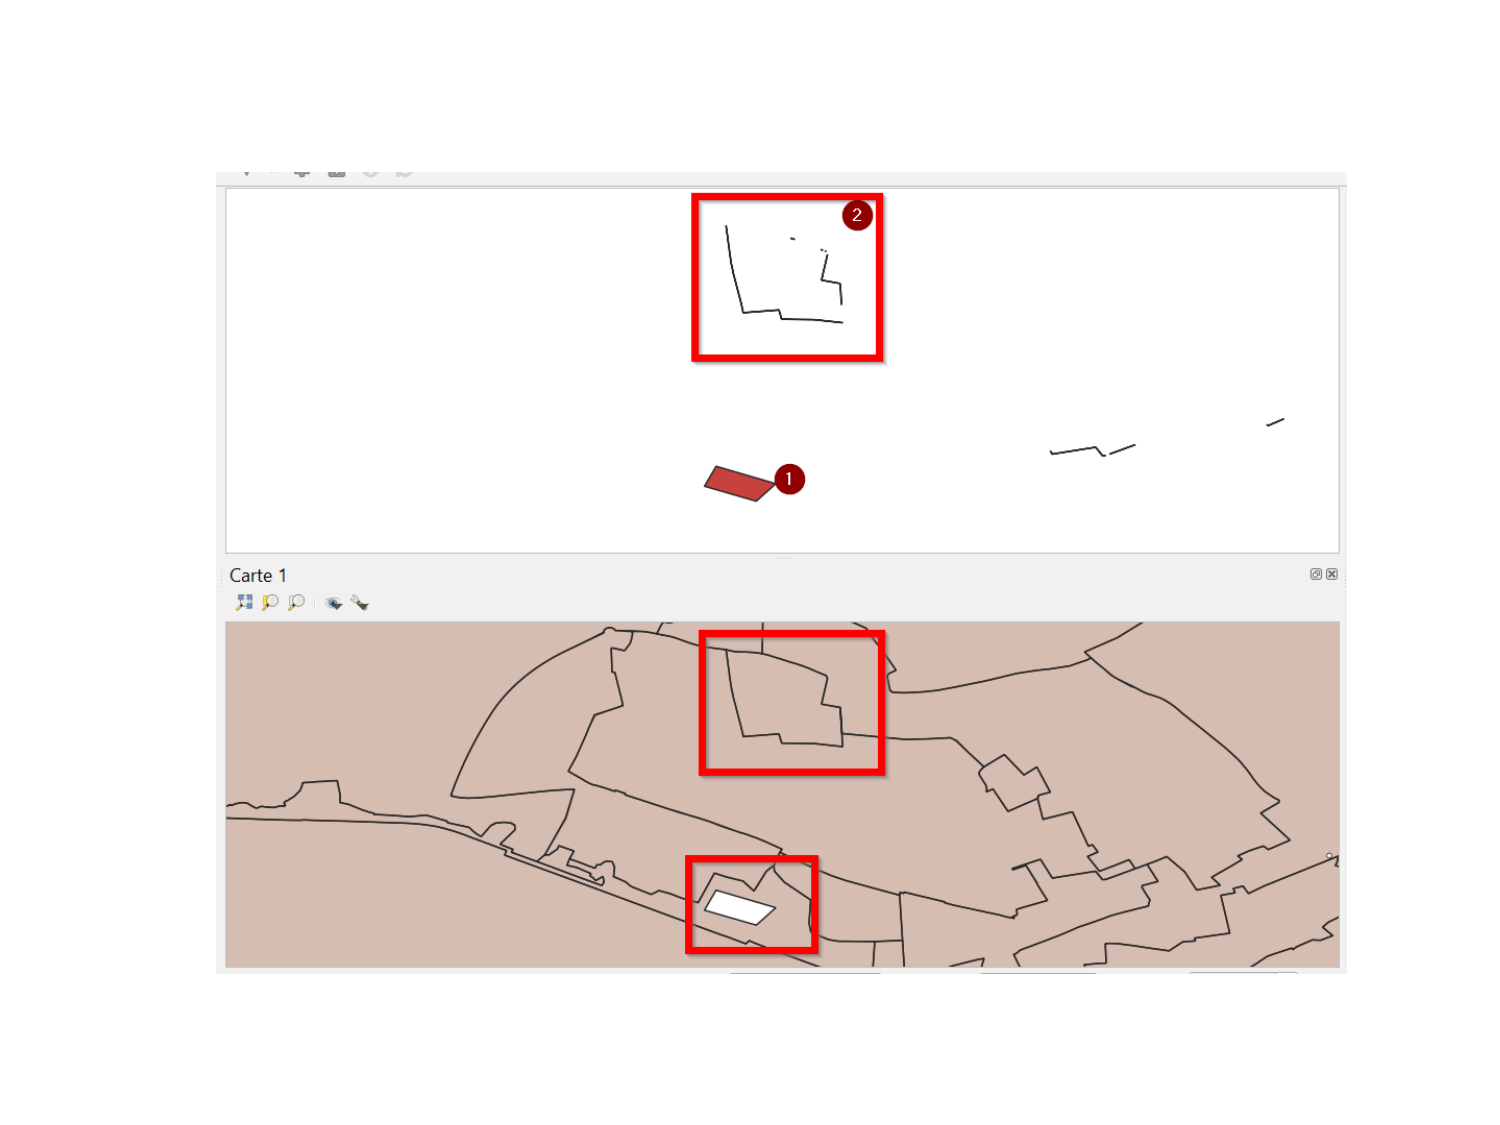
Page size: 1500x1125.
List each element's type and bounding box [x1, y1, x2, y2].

picture [216, 172, 1347, 974]
